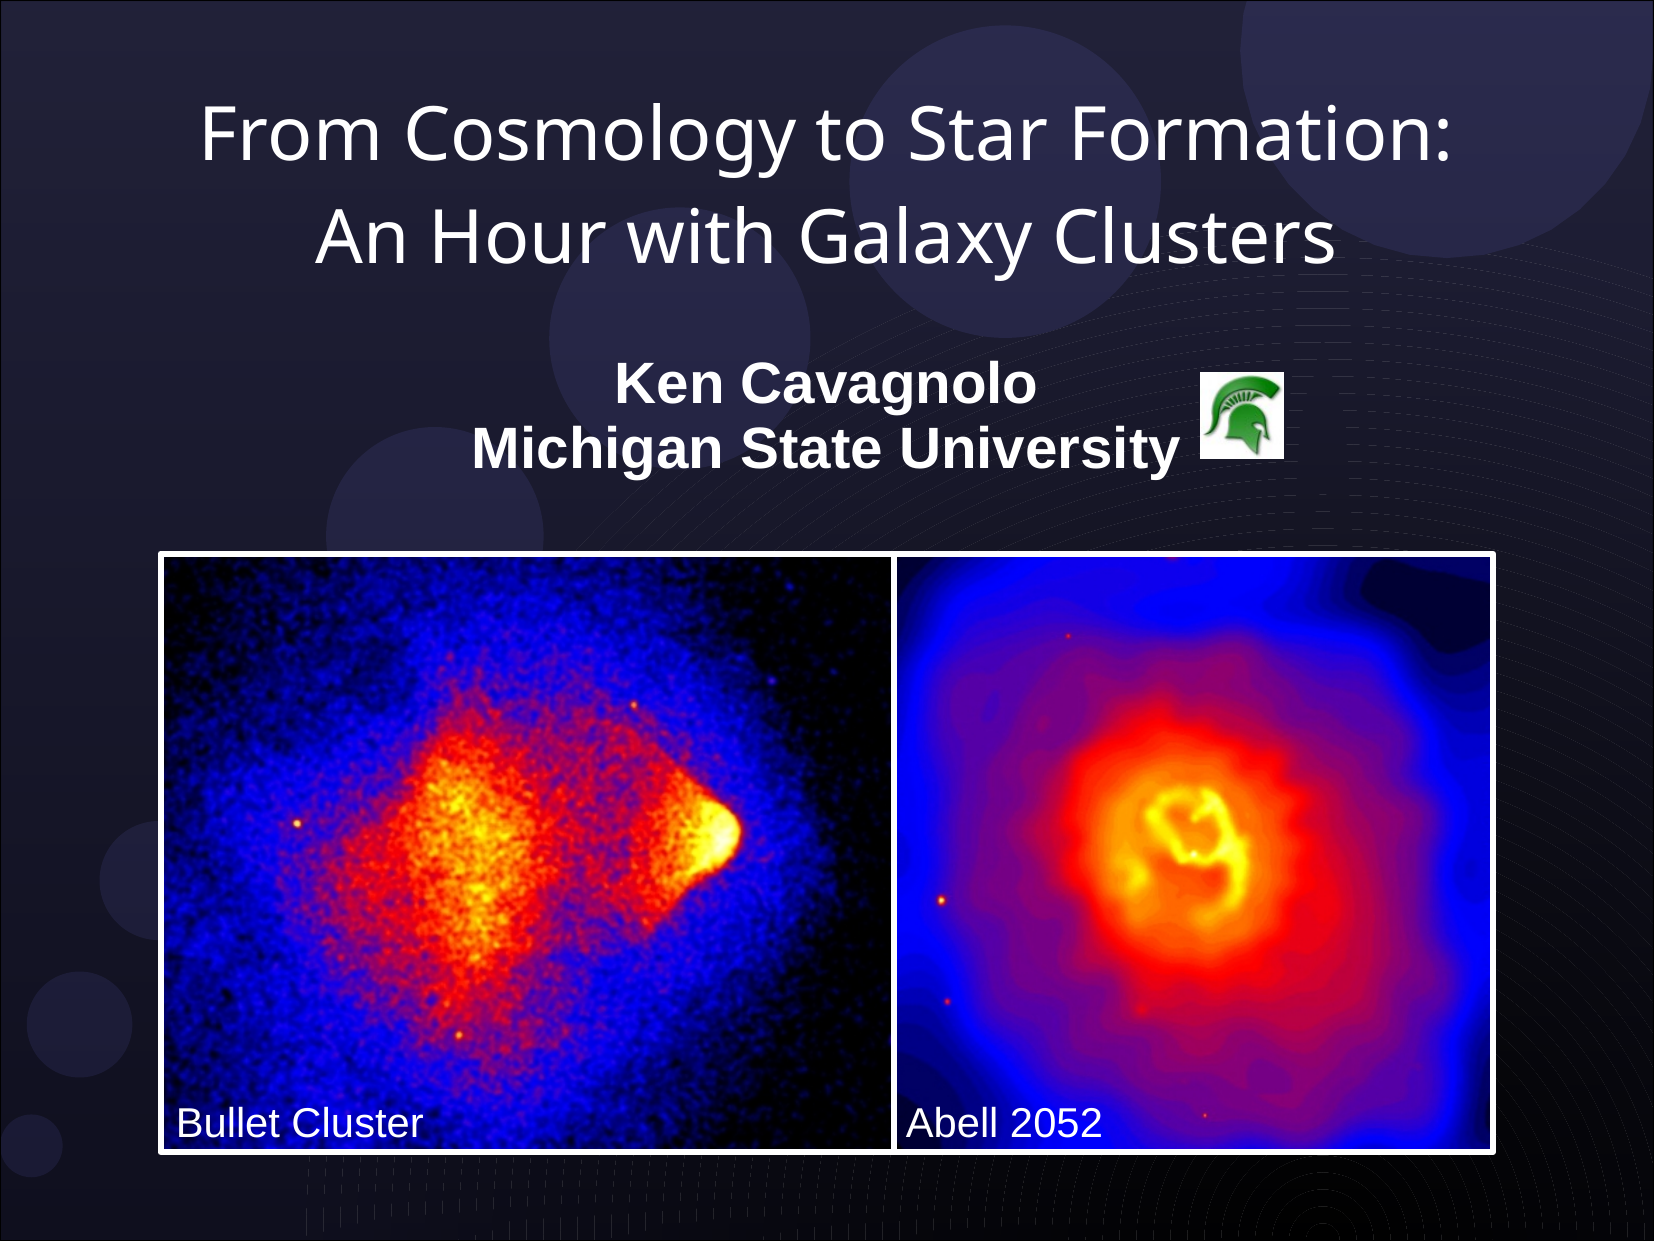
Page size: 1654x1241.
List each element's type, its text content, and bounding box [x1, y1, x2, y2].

text_box Bullet Cluster [175, 1099, 425, 1146]
text_box Abell 2052 [905, 1099, 1104, 1146]
picture [1200, 372, 1284, 459]
picture [163, 556, 891, 1150]
text_box Ken Cavagnolo Michigan State University [339, 350, 1315, 481]
title From Cosmology to Star Formation: An Hour with Galaxy Clusters [0, 77, 1654, 289]
picture [897, 556, 1490, 1150]
